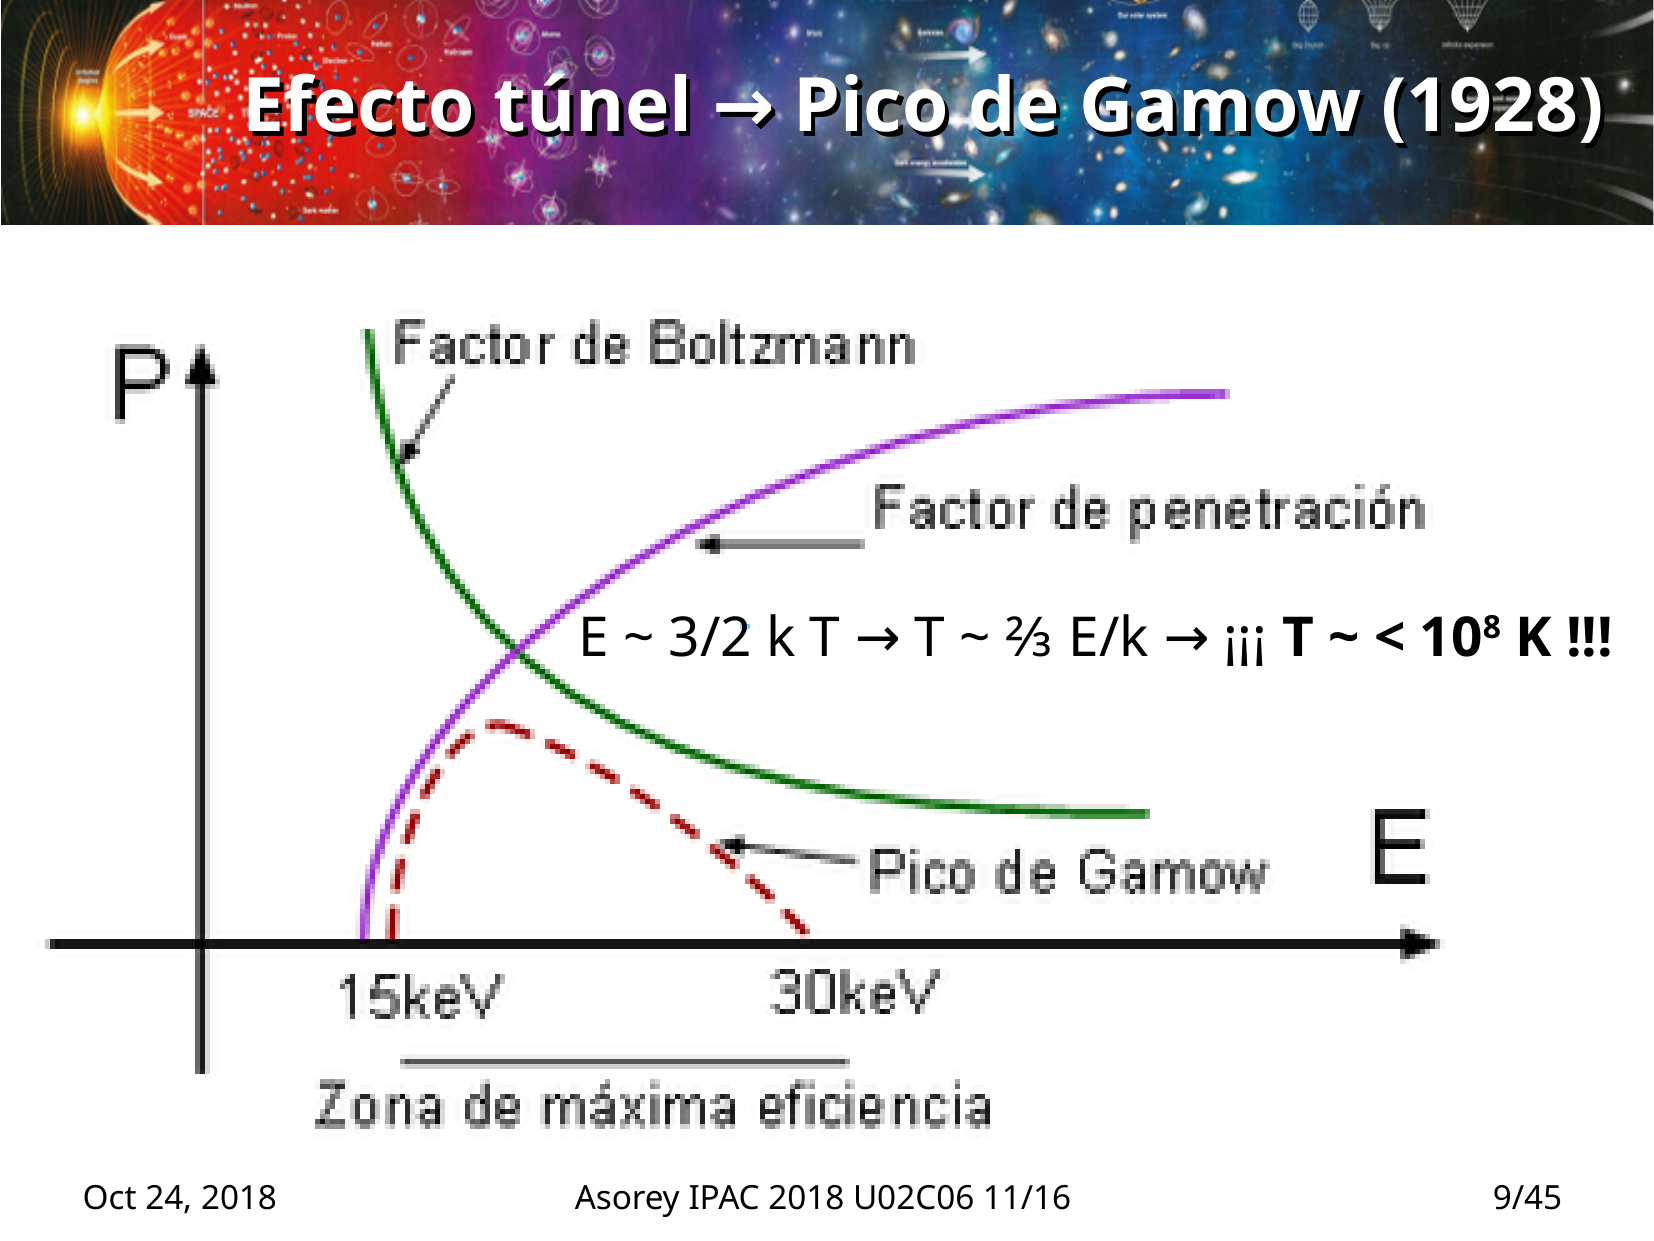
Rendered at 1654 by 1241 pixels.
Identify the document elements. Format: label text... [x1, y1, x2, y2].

picture [30, 269, 1531, 1171]
picture [1, 0, 1654, 225]
text_box E ~ 3/2 k T → T ~ ⅔ E/k → ¡¡¡ T ~ < 108 K !!! [515, 597, 1642, 691]
title Efecto túnel → Pico de Gamow (1928) [45, 15, 1606, 191]
